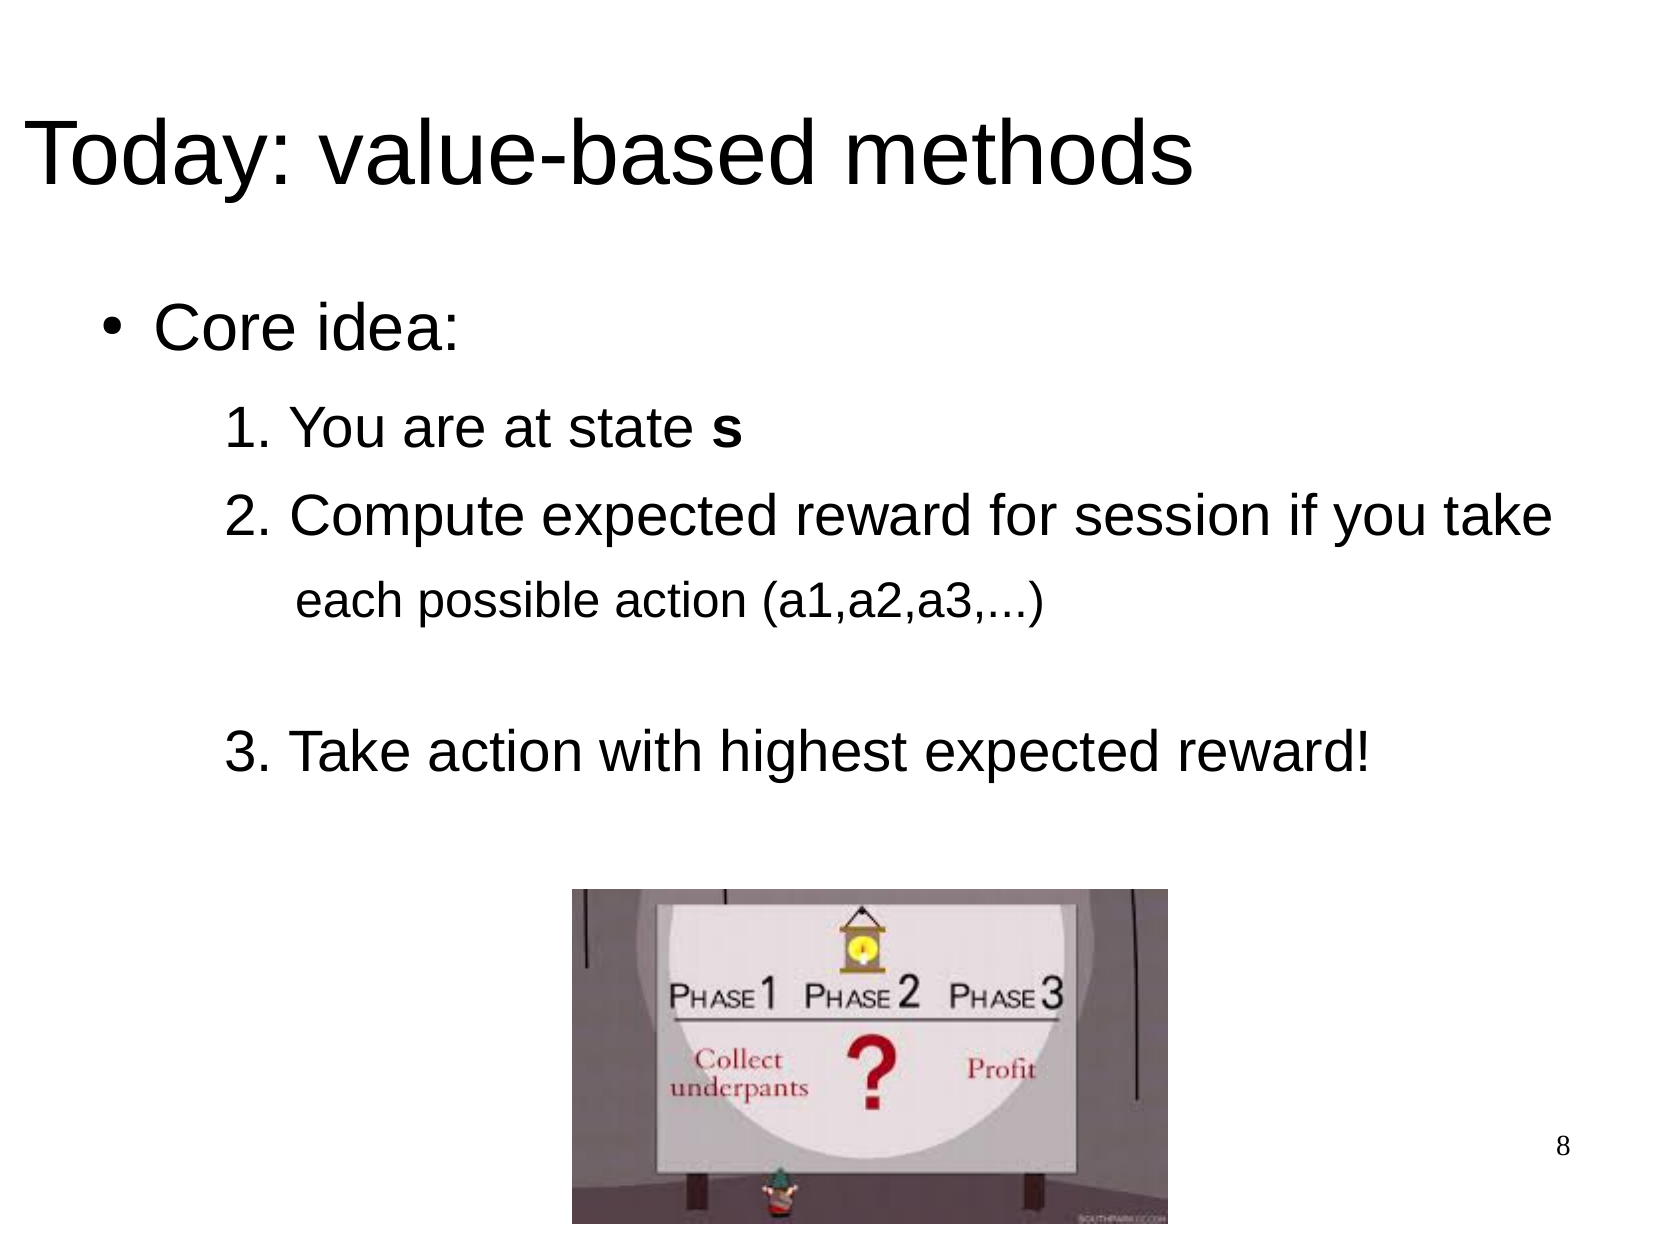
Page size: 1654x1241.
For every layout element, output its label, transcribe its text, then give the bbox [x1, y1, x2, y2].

picture [572, 889, 1168, 1224]
title Today: value-based methods [23, 49, 1512, 257]
list Core idea: 1. You are at state s 2. Compute expected reward for session if you take each possible action (a1,a2,a3,...) 3. Take action with highest expected reward! [82, 290, 1571, 1010]
